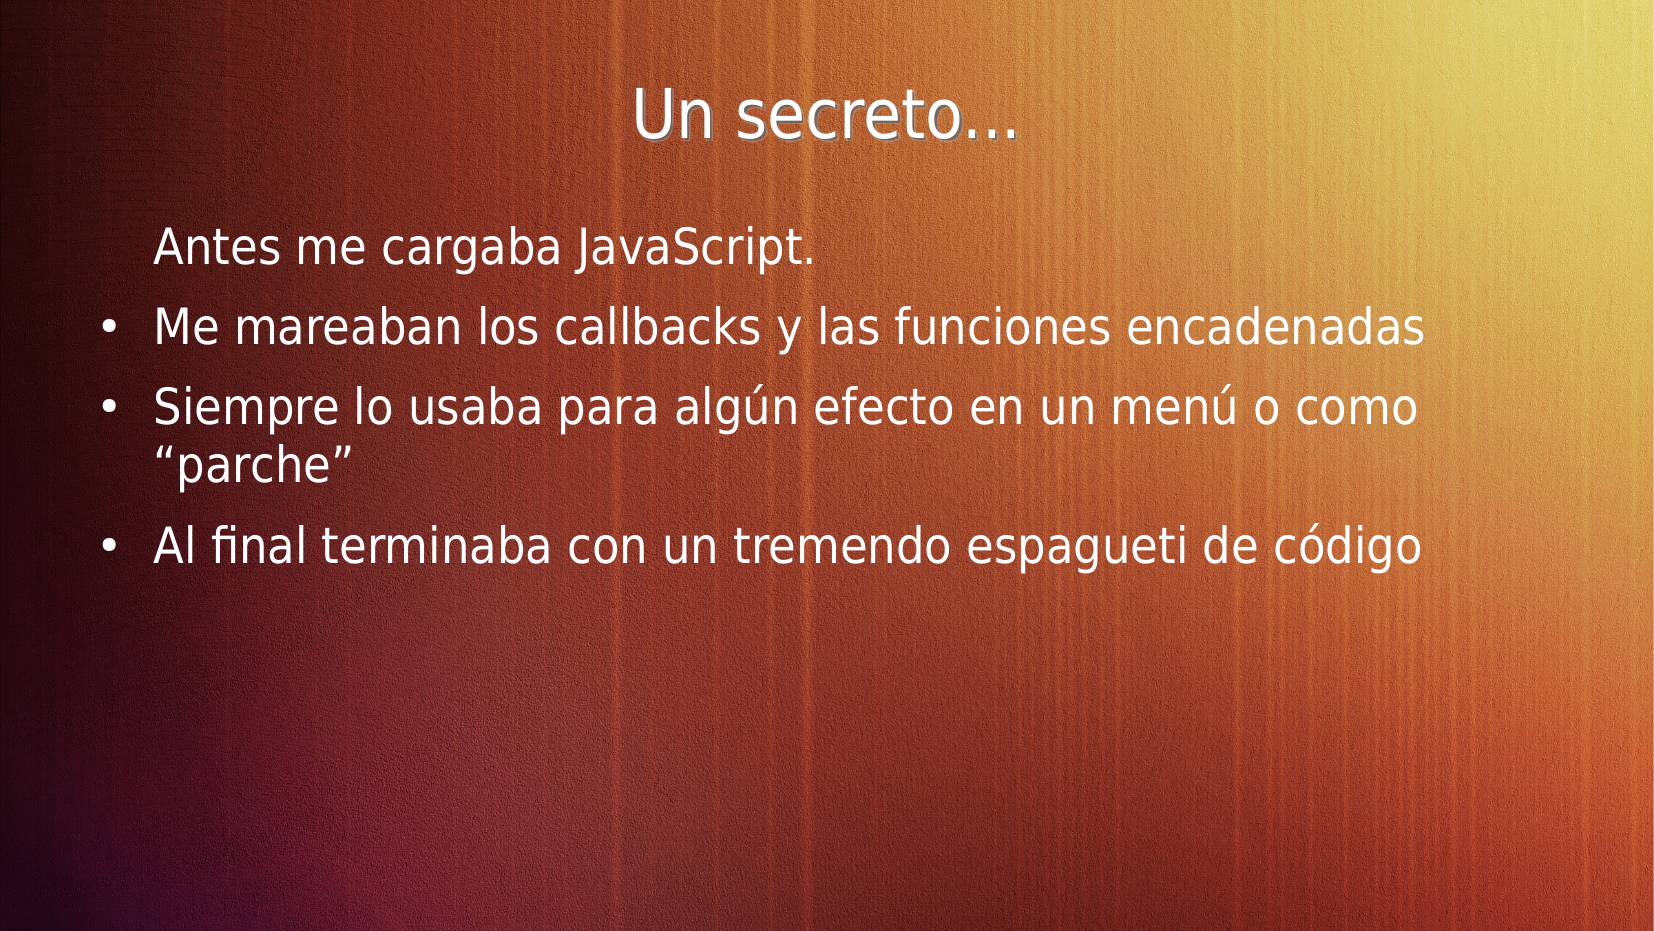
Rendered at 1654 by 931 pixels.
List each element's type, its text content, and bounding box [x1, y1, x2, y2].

picture [0, 0, 1654, 931]
title Un secreto... [82, 37, 1571, 193]
list Antes me cargaba JavaScript. Me mareaban los callbacks y las funciones encadenadas Siempre lo usaba para algún efecto en un menú o como “parche” Al final terminaba con un tremendo espagueti de código [82, 217, 1571, 758]
